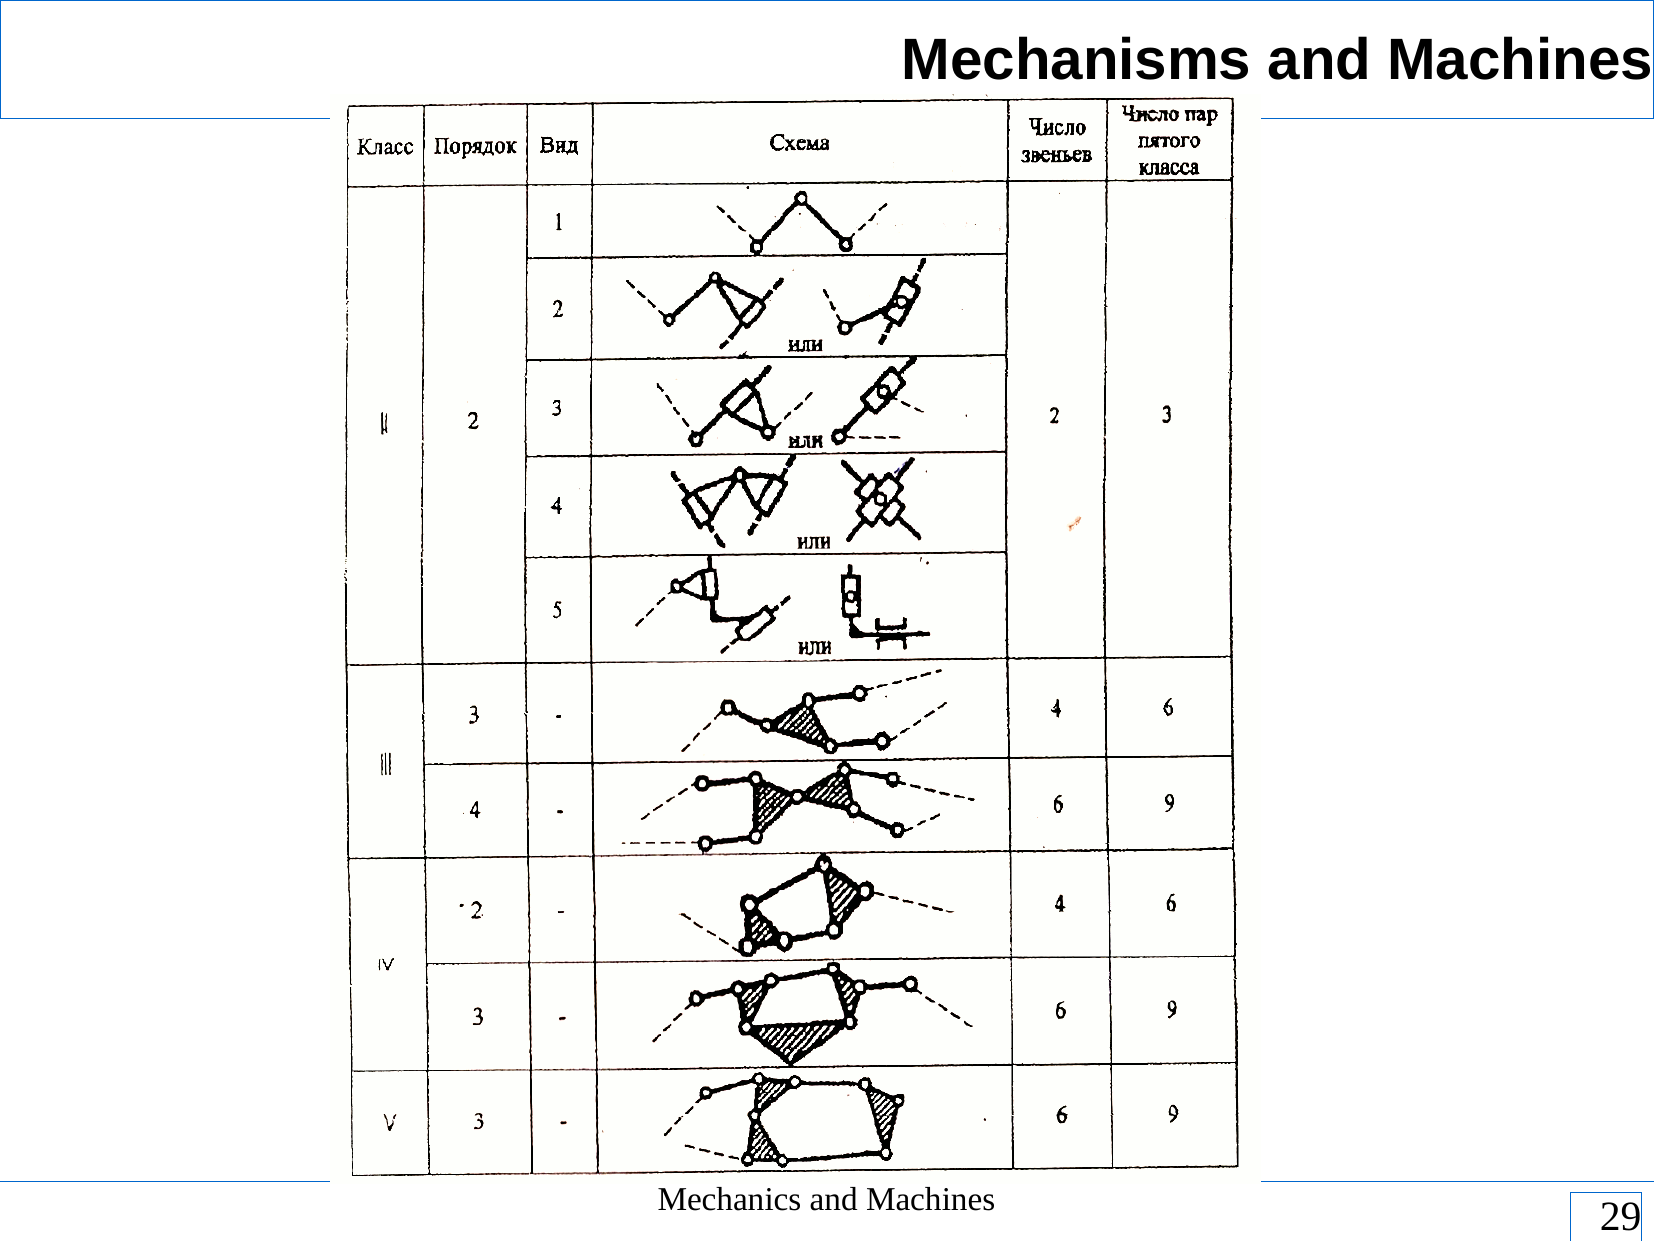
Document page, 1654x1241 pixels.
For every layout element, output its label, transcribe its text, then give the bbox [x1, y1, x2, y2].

picture [330, 94, 1261, 1184]
title Mechanisms and Machines [0, 0, 1654, 119]
